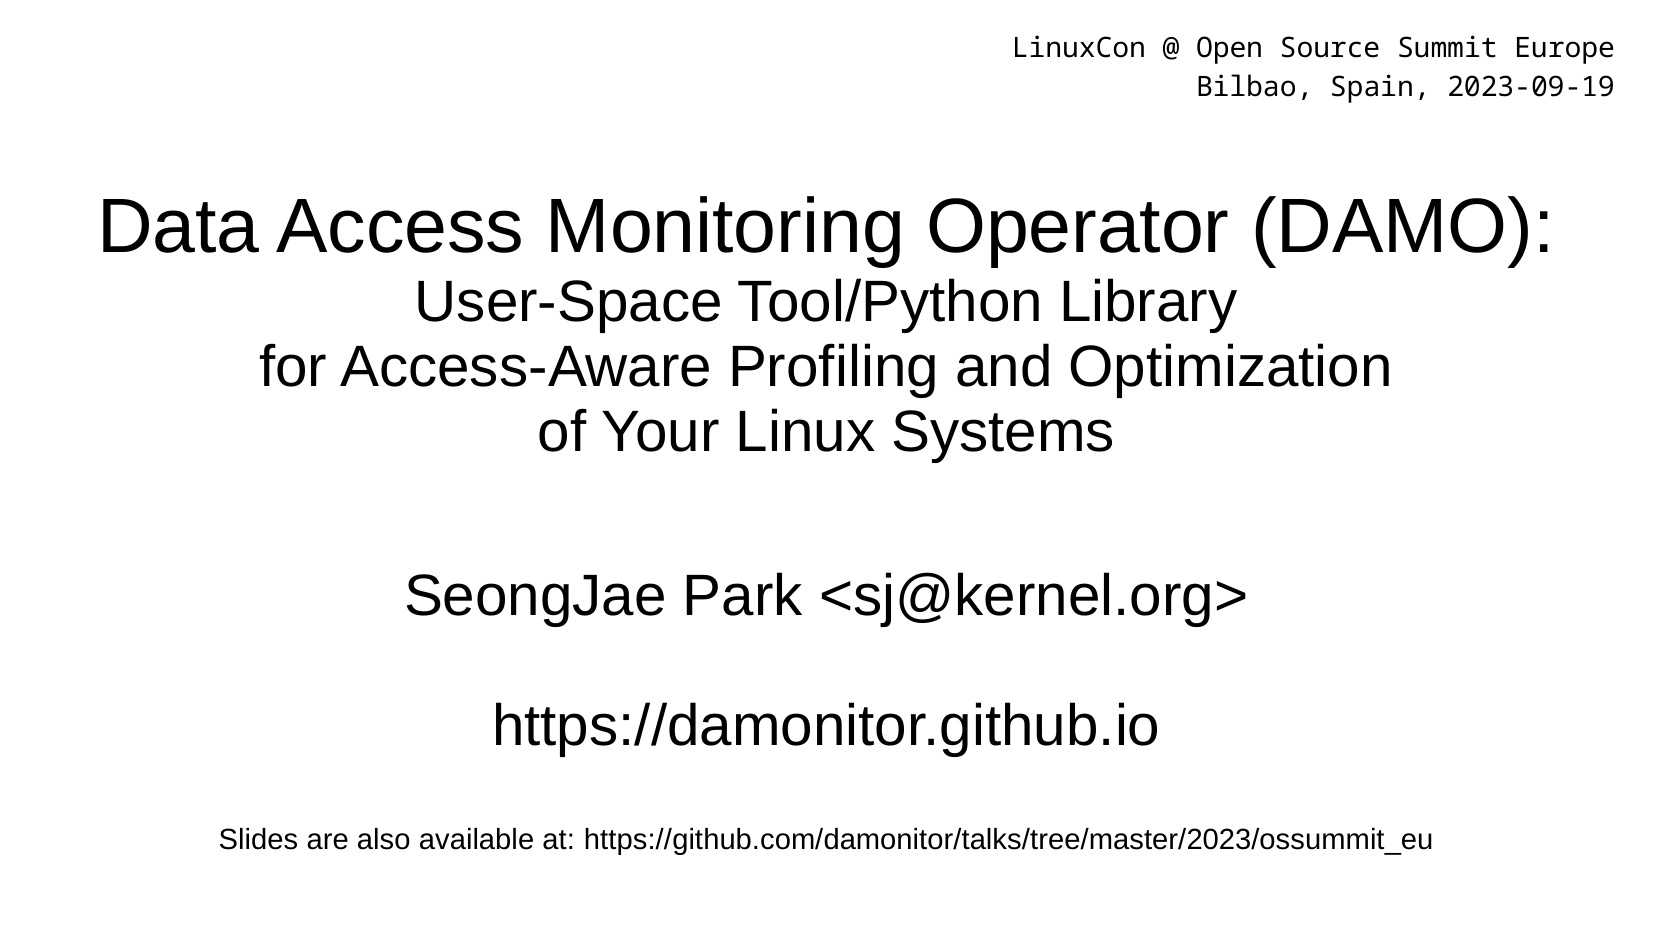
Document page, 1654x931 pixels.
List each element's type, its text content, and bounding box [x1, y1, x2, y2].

text_box LinuxCon @ Open Source Summit Europe Bilbao, Spain, 2023-09-19 [996, 20, 1629, 92]
subtitle Data Access Monitoring Operator (DAMO): User-Space Tool/Python Library for Access-Aware Profiling and Optimization of Your Linux Systems SeongJae Park <sj@kernel.org> https://damonitor.github.io Slides are also available at: https://github.com/damonitor/talks/tree/master/2023/ossummit_eu [82, 0, 1571, 889]
